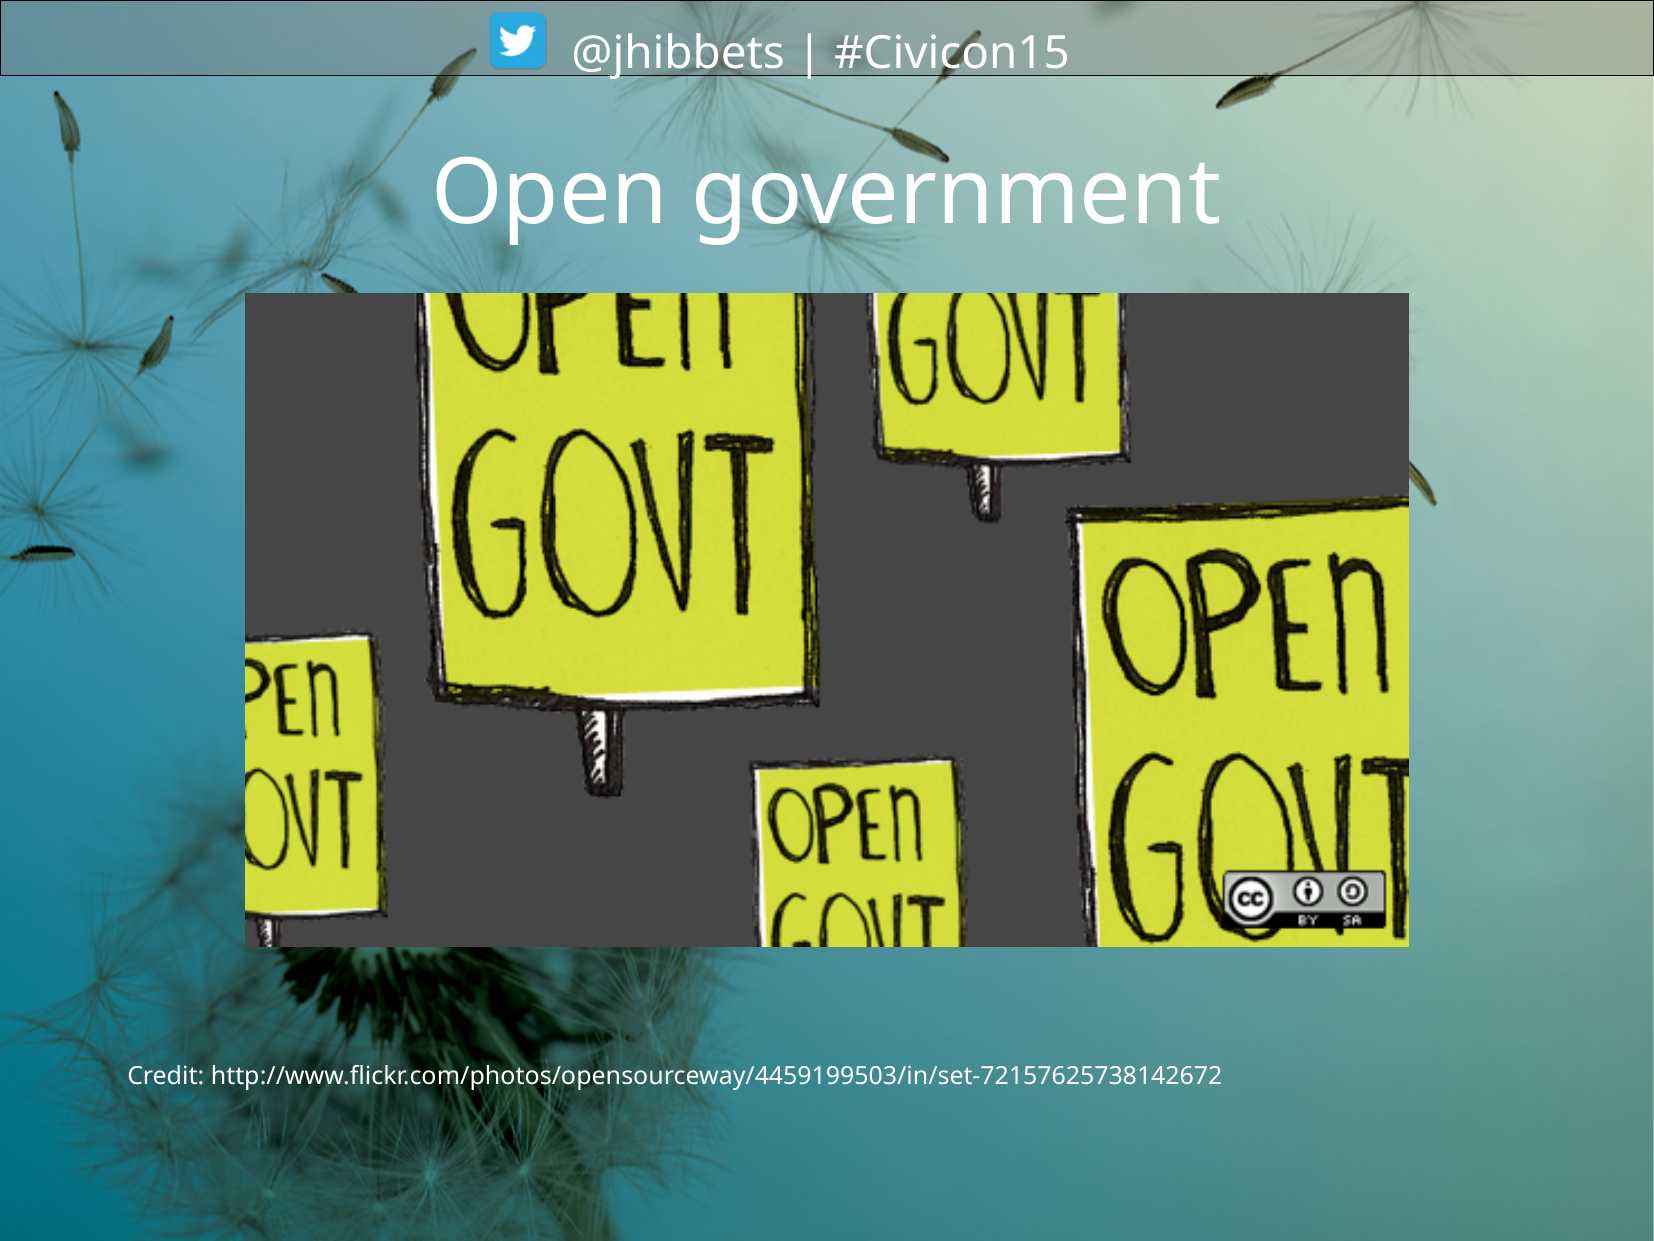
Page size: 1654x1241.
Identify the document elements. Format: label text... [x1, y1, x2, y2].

text_box Credit: http://www.flickr.com/photos/opensourceway/4459199503/in/set-72157625738142672 [112, 1050, 1236, 1093]
picture [488, 11, 549, 72]
title Open government [82, 84, 1571, 292]
picture [0, 76, 1654, 1241]
